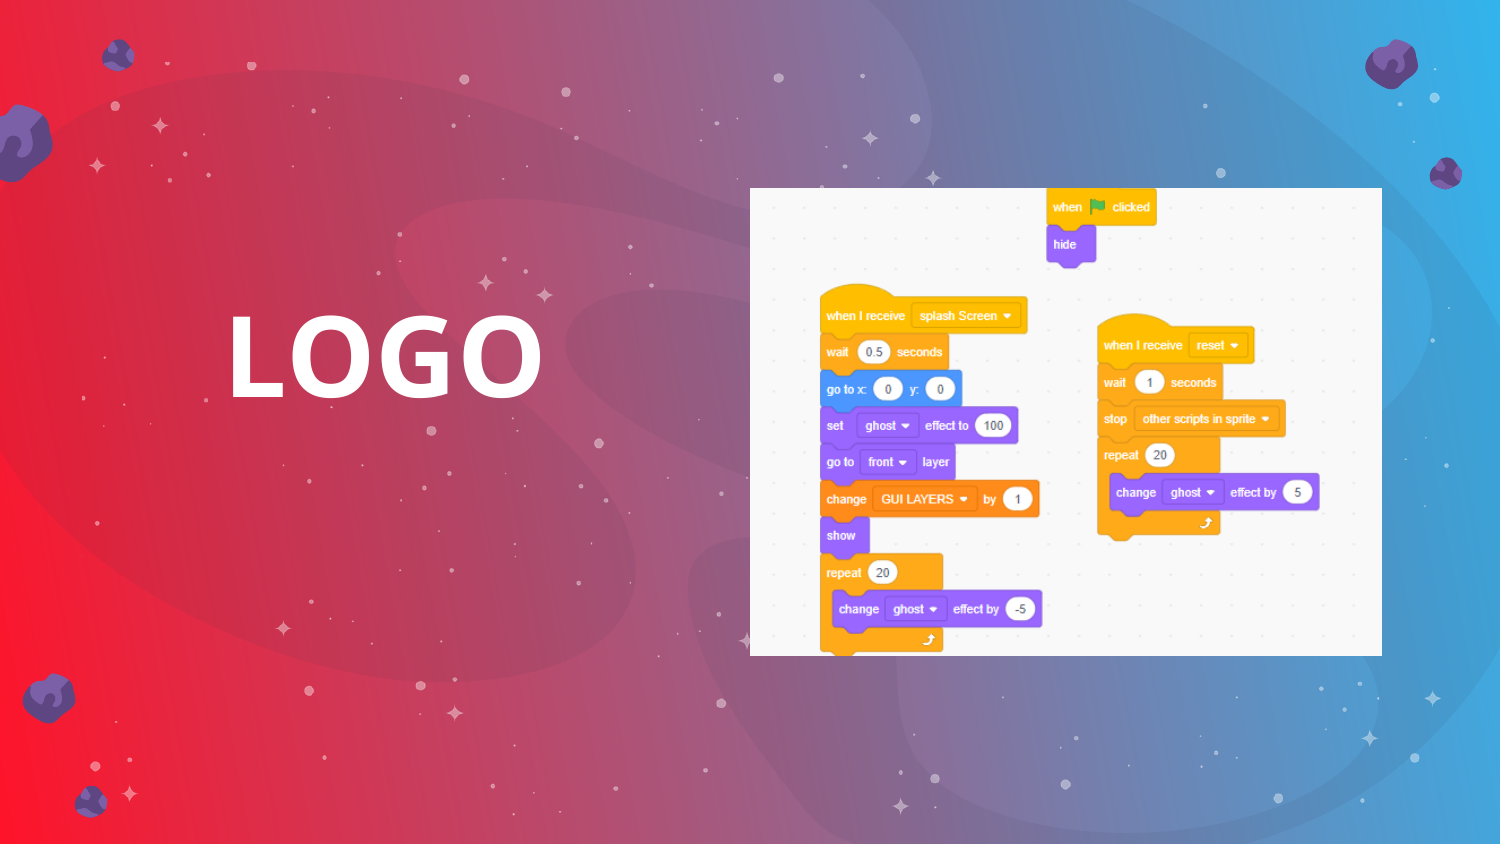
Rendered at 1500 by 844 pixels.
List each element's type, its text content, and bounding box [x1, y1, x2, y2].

title LOGO [223, 284, 750, 559]
picture [750, 188, 1382, 656]
